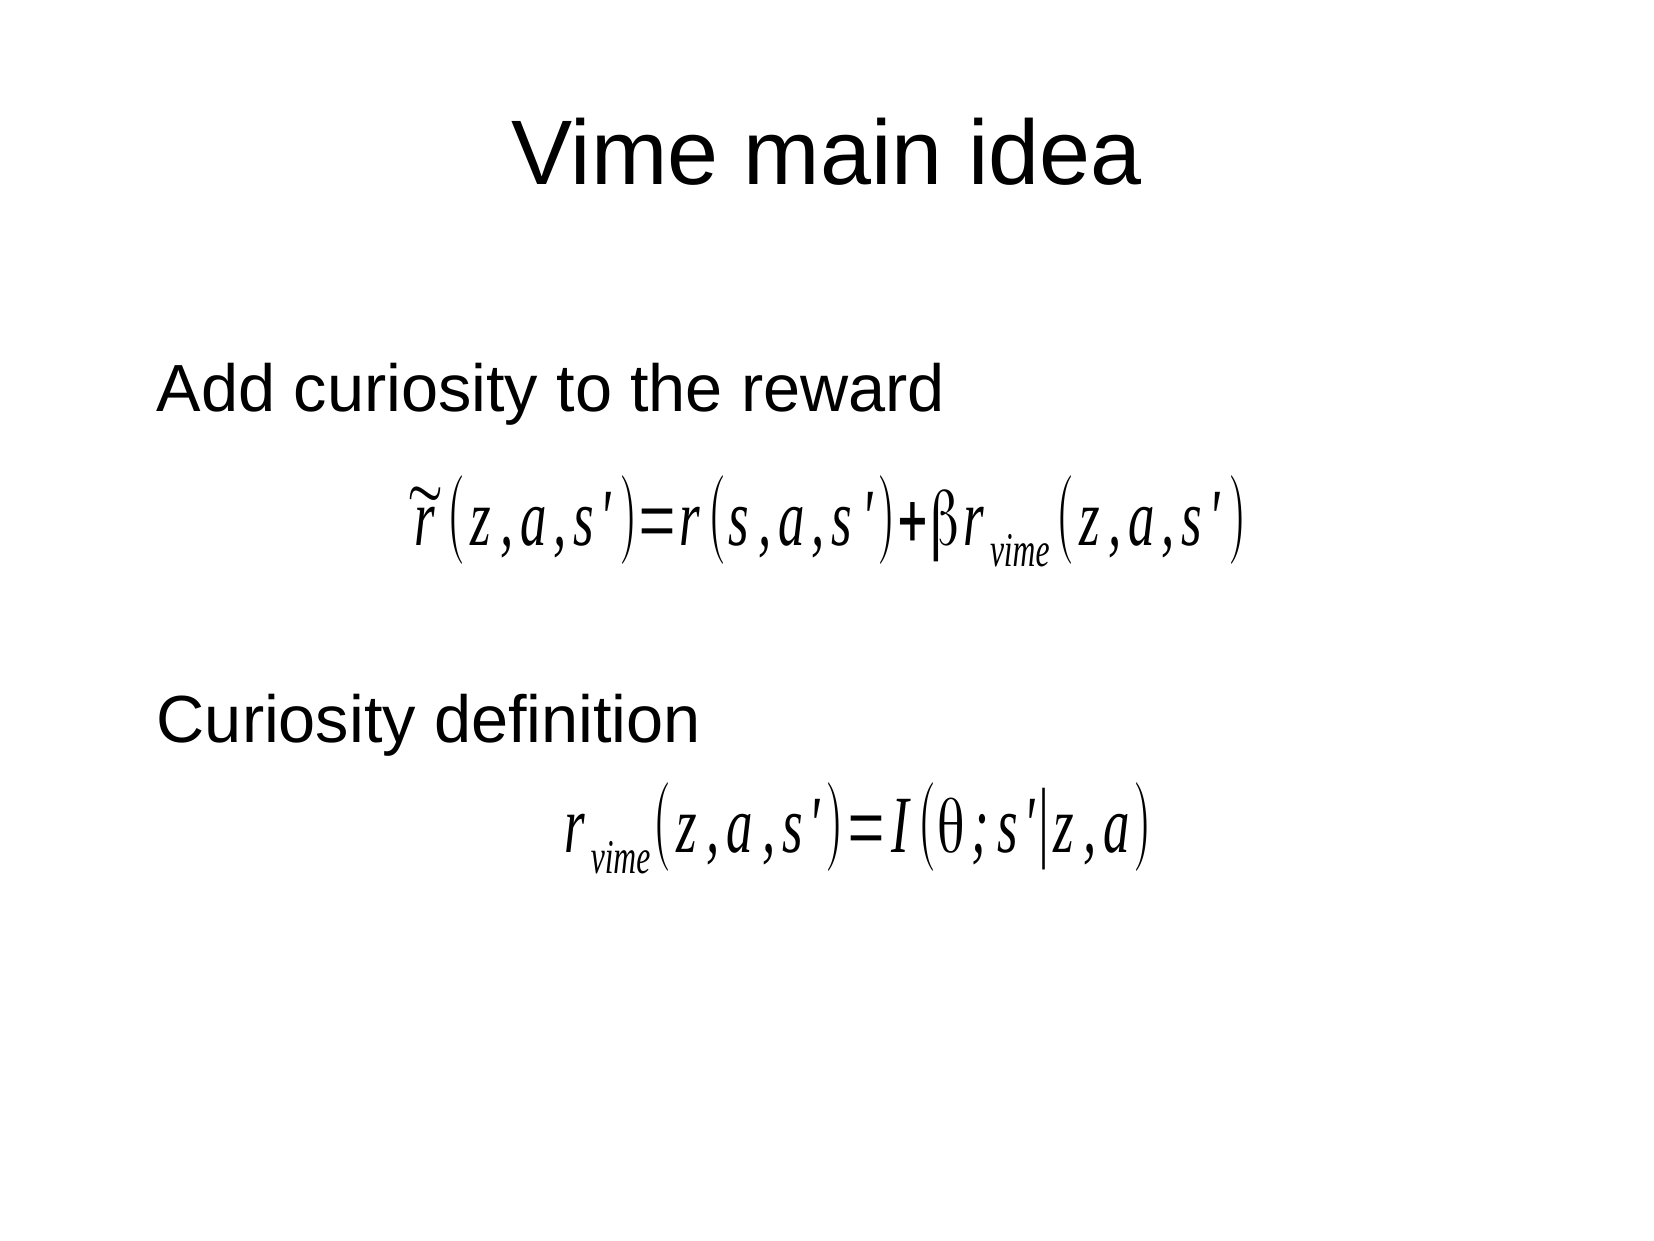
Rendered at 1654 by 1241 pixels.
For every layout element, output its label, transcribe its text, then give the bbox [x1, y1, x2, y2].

text_box Add curiosity to the reward [142, 343, 964, 434]
chart [551, 776, 1164, 882]
text_box [65, 322, 1261, 1192]
title Vime main idea [82, 49, 1571, 257]
text_box Curiosity definition [142, 674, 718, 765]
